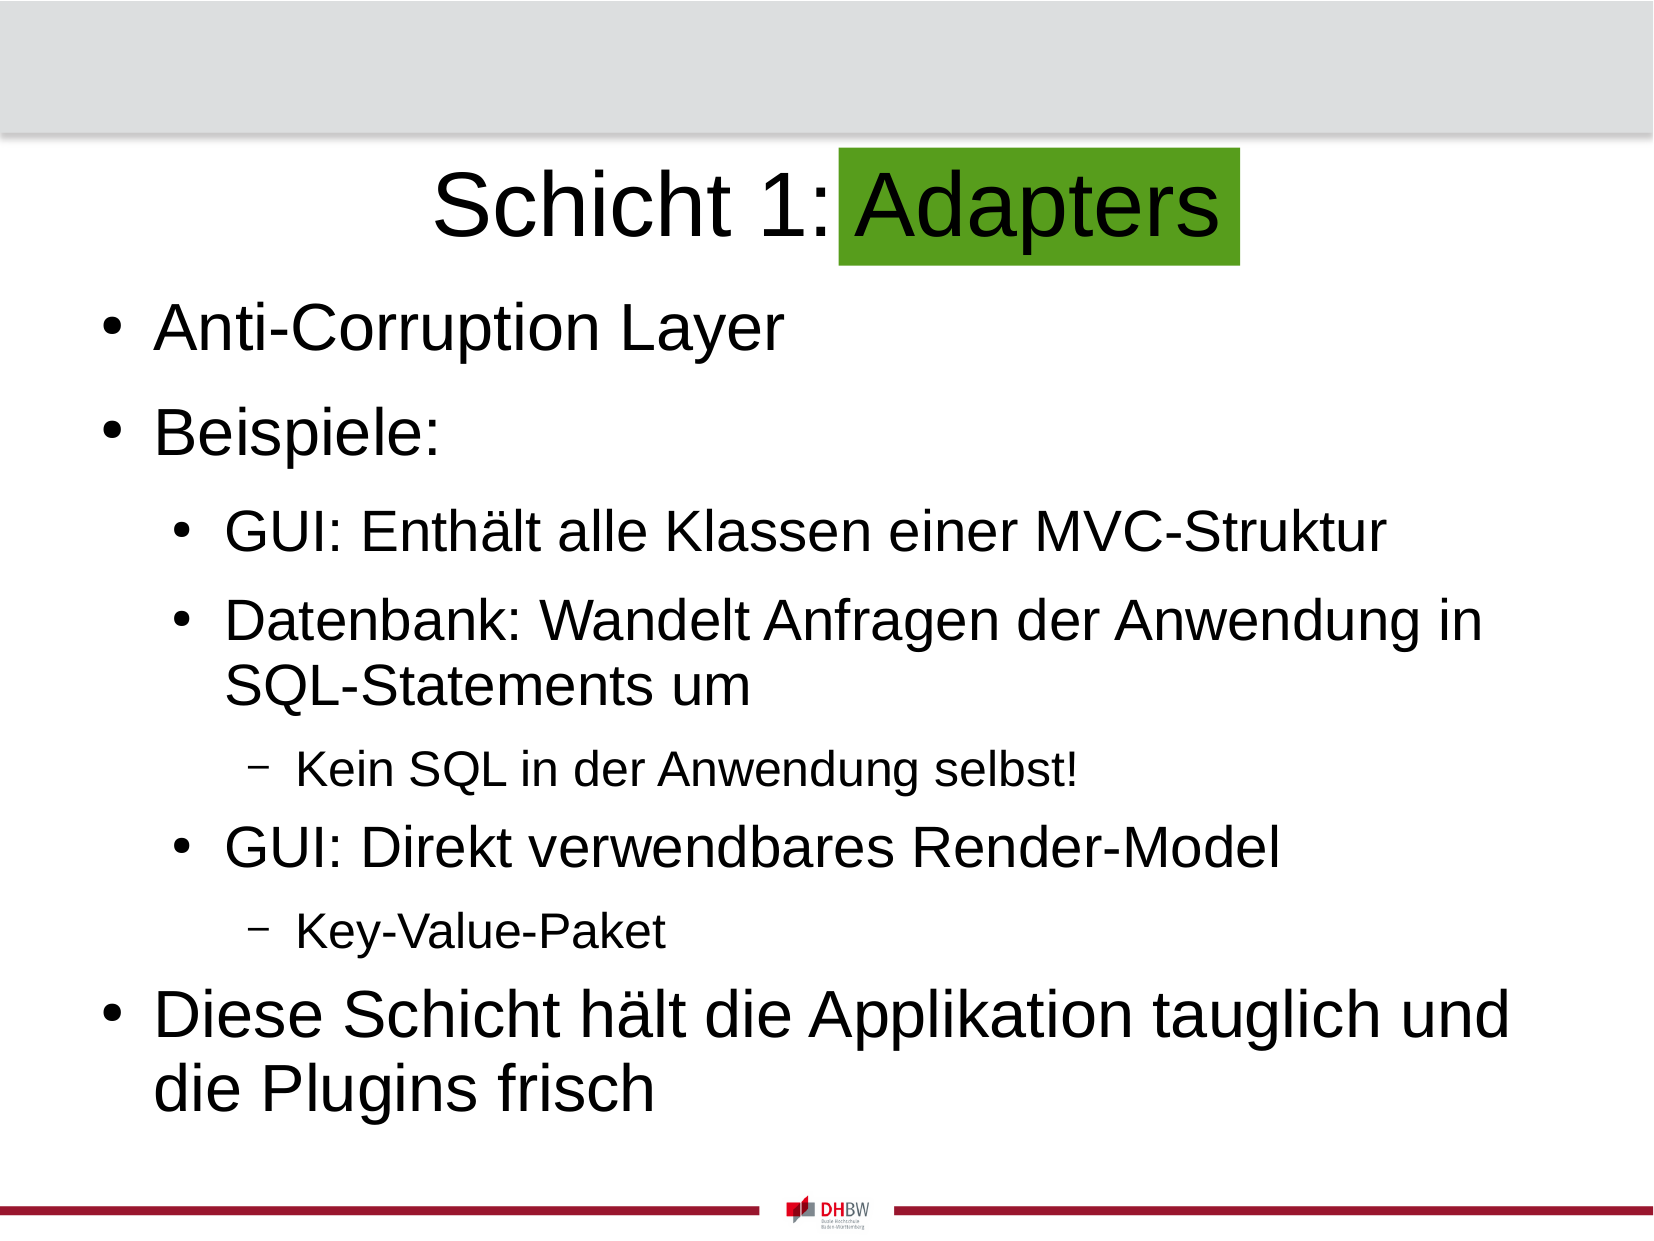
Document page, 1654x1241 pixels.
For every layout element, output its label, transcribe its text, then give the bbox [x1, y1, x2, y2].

title Schicht 1: Adapters [82, 147, 1571, 257]
picture [0, 1, 1654, 1237]
text_box [838, 257, 1241, 266]
list Anti-Corruption Layer Beispiele: GUI: Enthält alle Klassen einer MVC-Struktur Datenbank: Wandelt Anfragen der Anwendung in SQL-Statements um Kein SQL in der Anwendung selbst! GUI: Direkt verwendbares Render-Model Key-Value-Paket Diese Schicht hält die Applikation tauglich und die Plugins frisch [82, 290, 1619, 1127]
